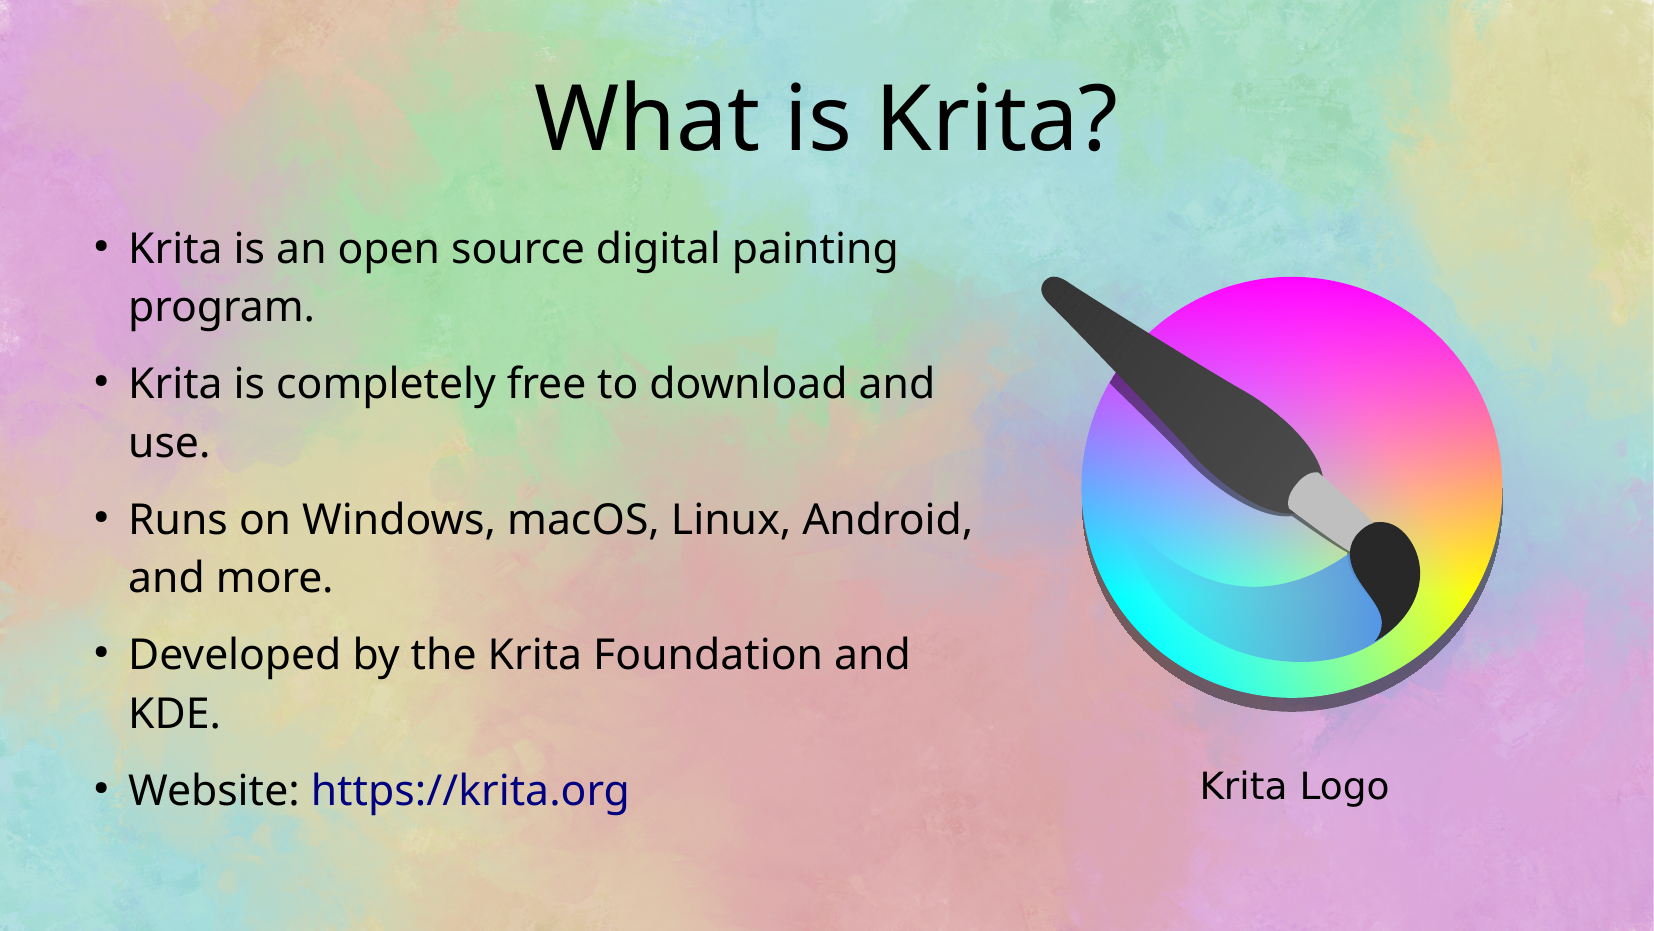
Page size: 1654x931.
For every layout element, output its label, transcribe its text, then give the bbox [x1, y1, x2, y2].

picture [0, 0, 1654, 931]
list Krita is an open source digital painting program. Krita is completely free to download and use. Runs on Windows, macOS, Linux, Android, and more. Developed by the Krita Foundation and KDE. Website: https://krita.org [82, 217, 976, 826]
text_box Krita Logo [1069, 757, 1520, 816]
title What is Krita? [82, 31, 1571, 199]
